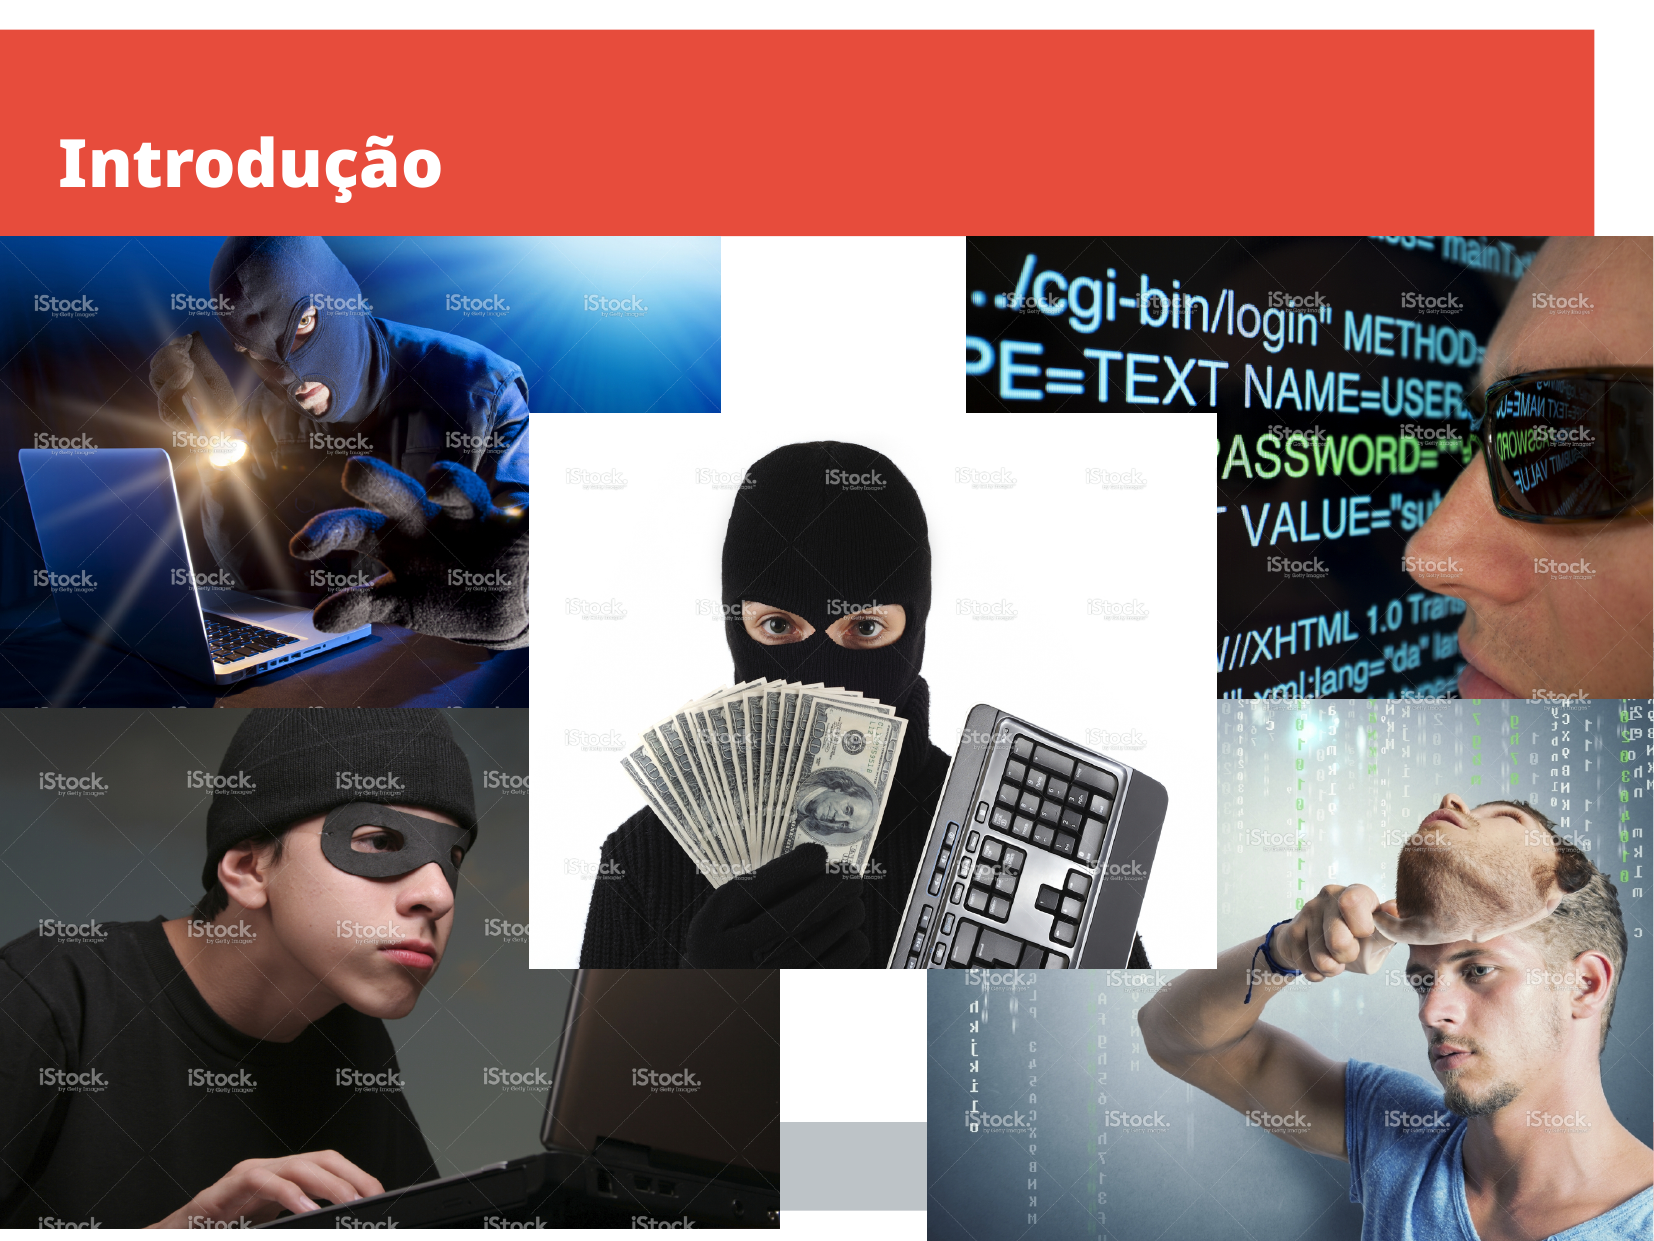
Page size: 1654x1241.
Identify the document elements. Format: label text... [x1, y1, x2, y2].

picture [0, 236, 1654, 1241]
title Introdução [59, 59, 1595, 207]
